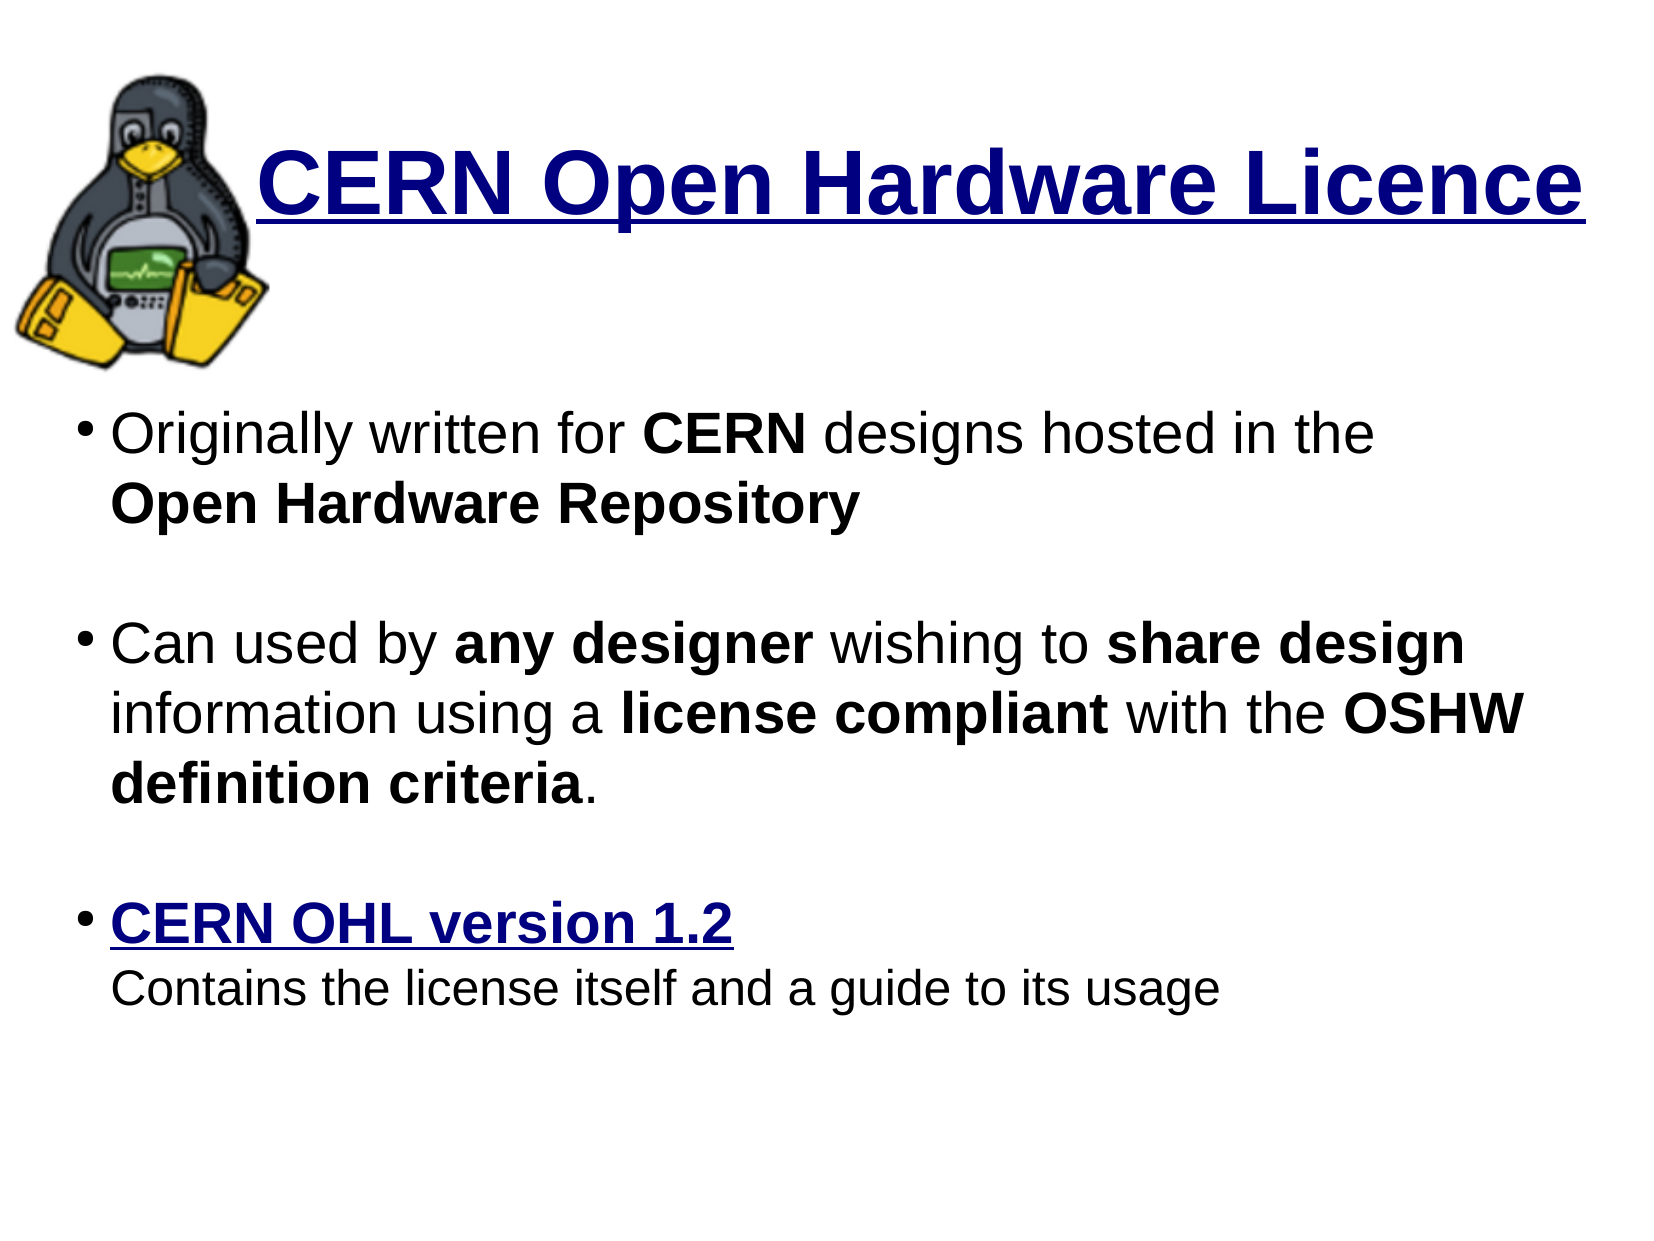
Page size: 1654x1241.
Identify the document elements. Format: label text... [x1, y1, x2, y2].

title CERN Open Hardware Licence [177, 77, 1654, 288]
picture [12, 54, 283, 384]
text_box Originally written for CERN designs hosted in the Open Hardware Repository Can used by any designer wishing to share design information using a license compliant with the OSHW definition criteria. CERN OHL version 1.2 Contains the license itself and a guide to its usage [75, 395, 1538, 1137]
